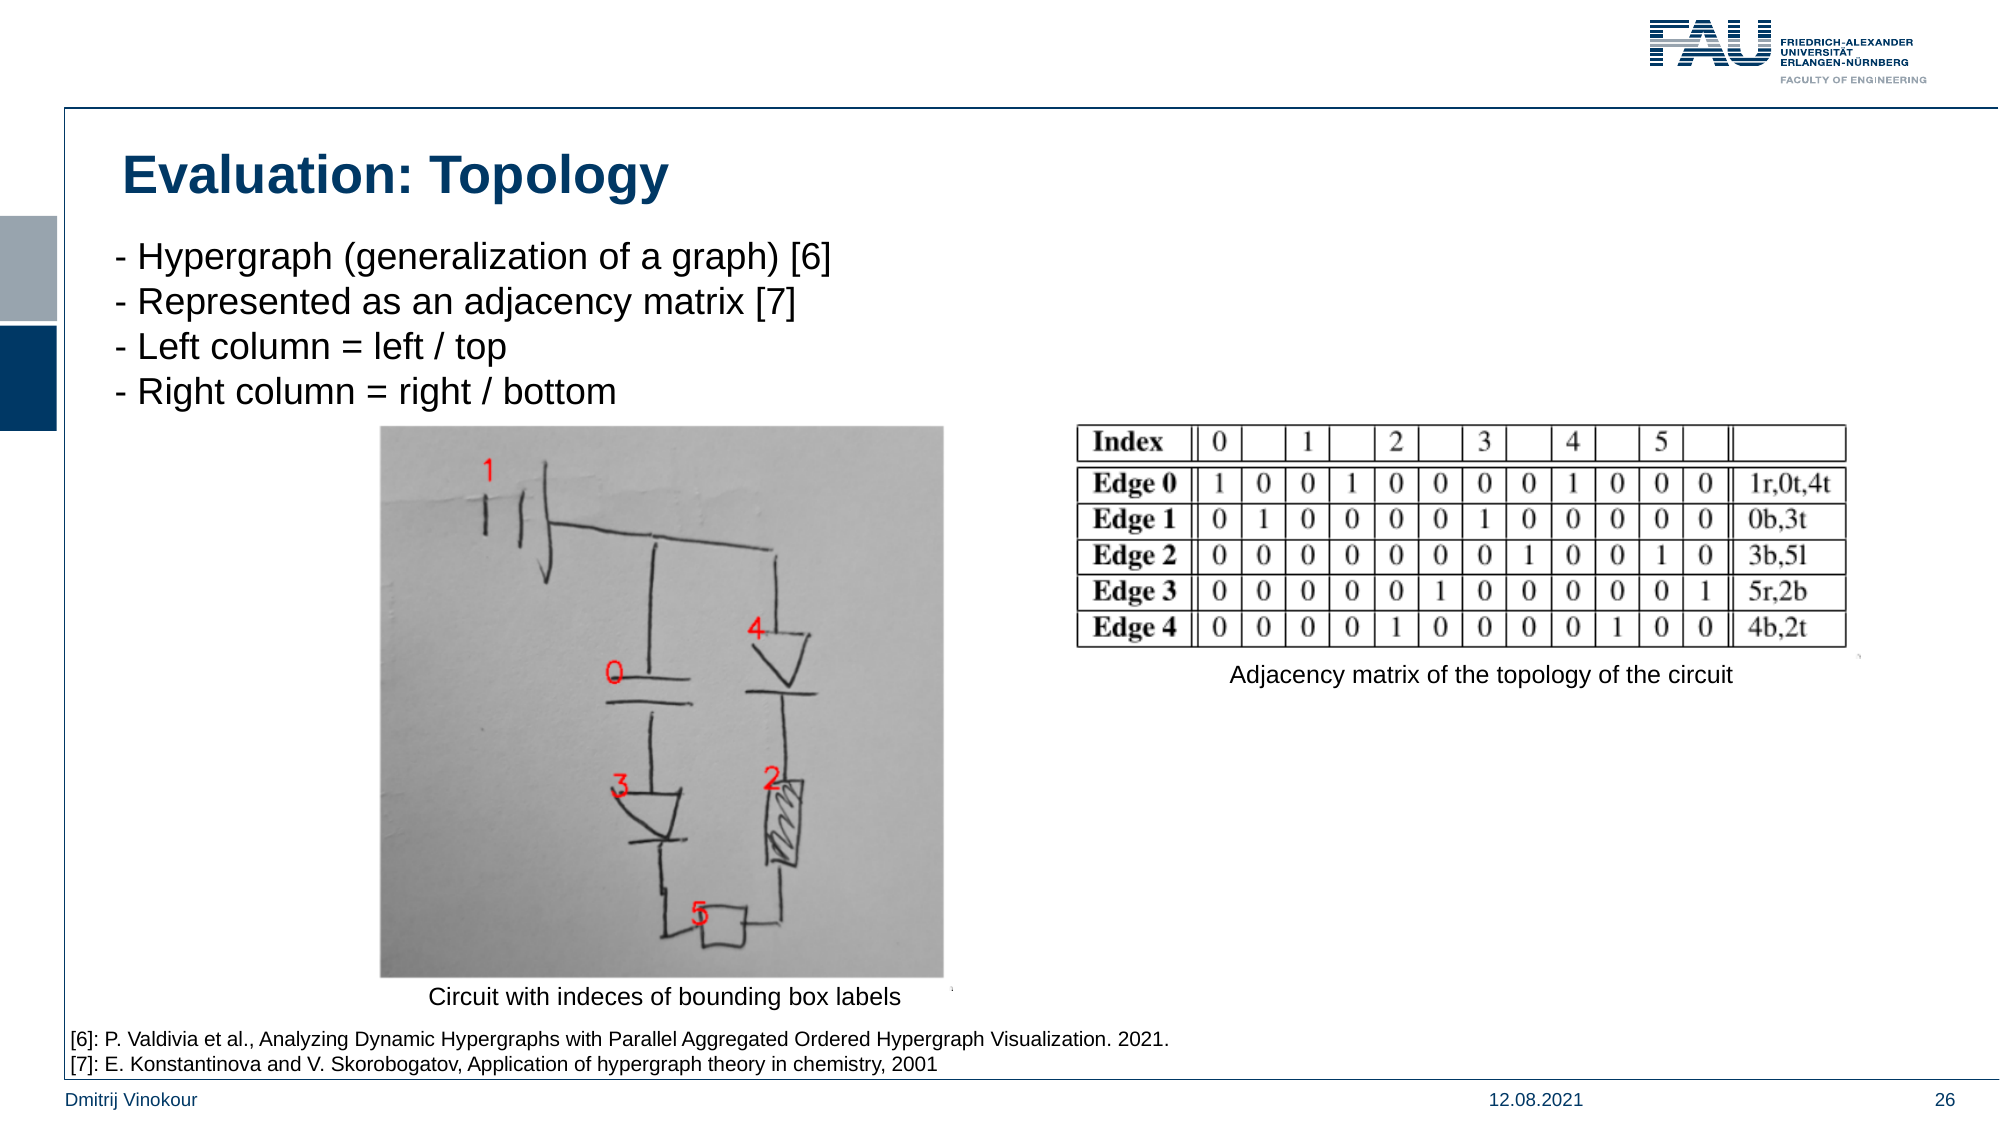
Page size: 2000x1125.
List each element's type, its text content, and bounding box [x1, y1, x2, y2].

text_box <number> [1798, 1087, 1956, 1119]
text_box Circuit with indeces of bounding box labels [413, 975, 918, 1018]
picture [1066, 412, 1861, 659]
text_box Evaluation: Topology [122, 139, 1946, 224]
text_box - Hypergraph (generalization of a graph) [6] - Represented as an adjacency matrix [7] - Left column = left / top - Right column = right / bottom [99, 224, 1946, 450]
text_box Dmitrij Vinokour [64, 1087, 1403, 1119]
picture [368, 412, 953, 991]
text_box 12.08.2021 [1489, 1087, 1725, 1119]
text_box [6]: P. Valdivia et al., Analyzing Dynamic Hypergraphs with Parallel Aggregated Ordered Hypergraph Visualization. 2021. [7]: E. Konstantinova and V. Skorobogatov, Application of hypergraph theory in chemistry, 2001 [55, 1018, 2000, 1064]
text_box Adjacency matrix of the topology of the circuit [1214, 652, 1757, 696]
